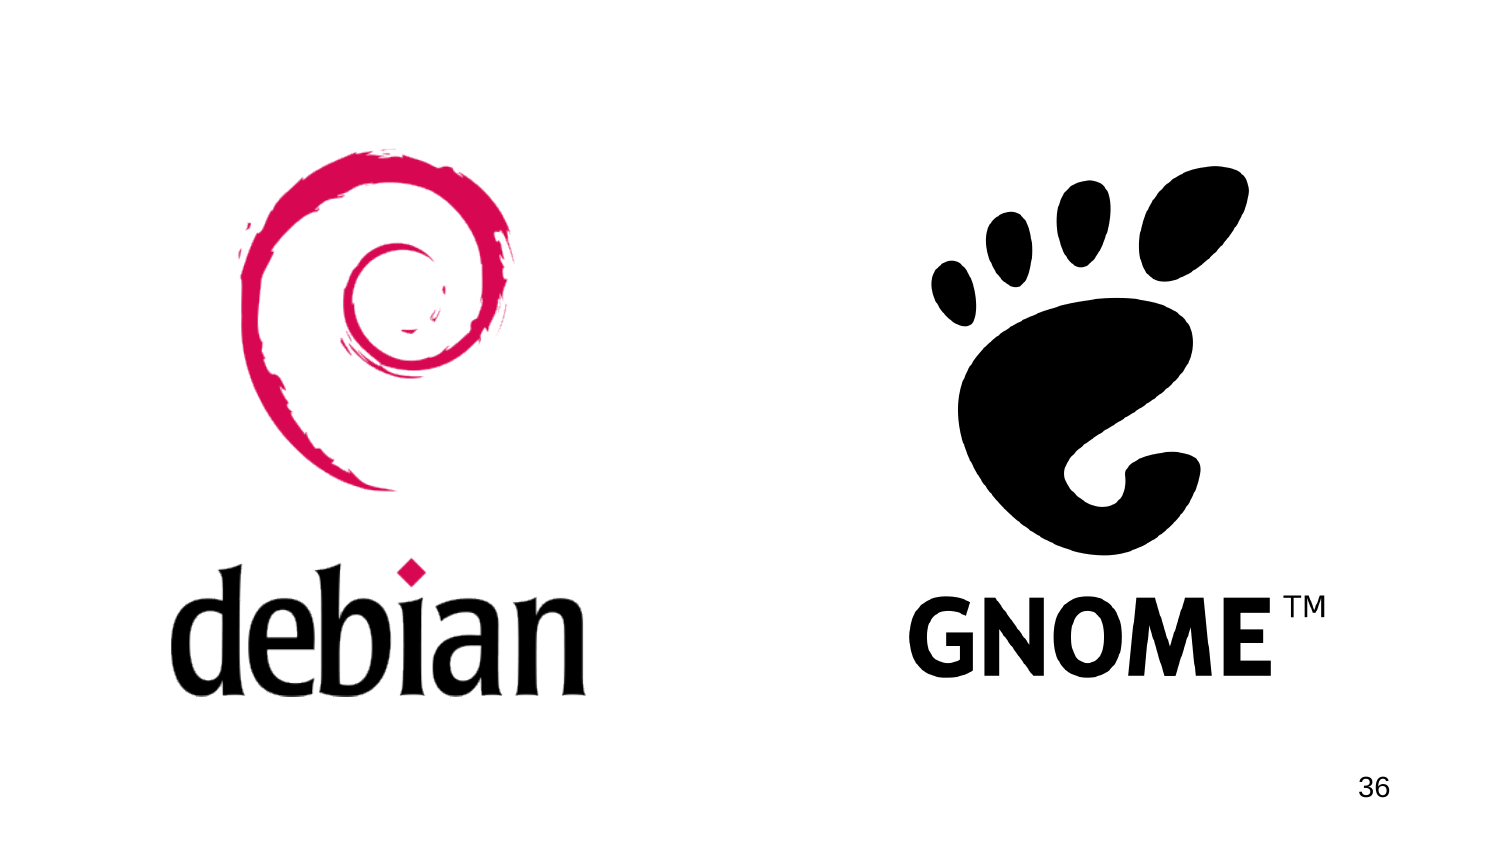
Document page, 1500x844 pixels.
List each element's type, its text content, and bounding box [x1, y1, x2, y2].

slide_number <number> [1343, 753, 1434, 818]
picture [170, 146, 589, 697]
picture [889, 146, 1344, 697]
